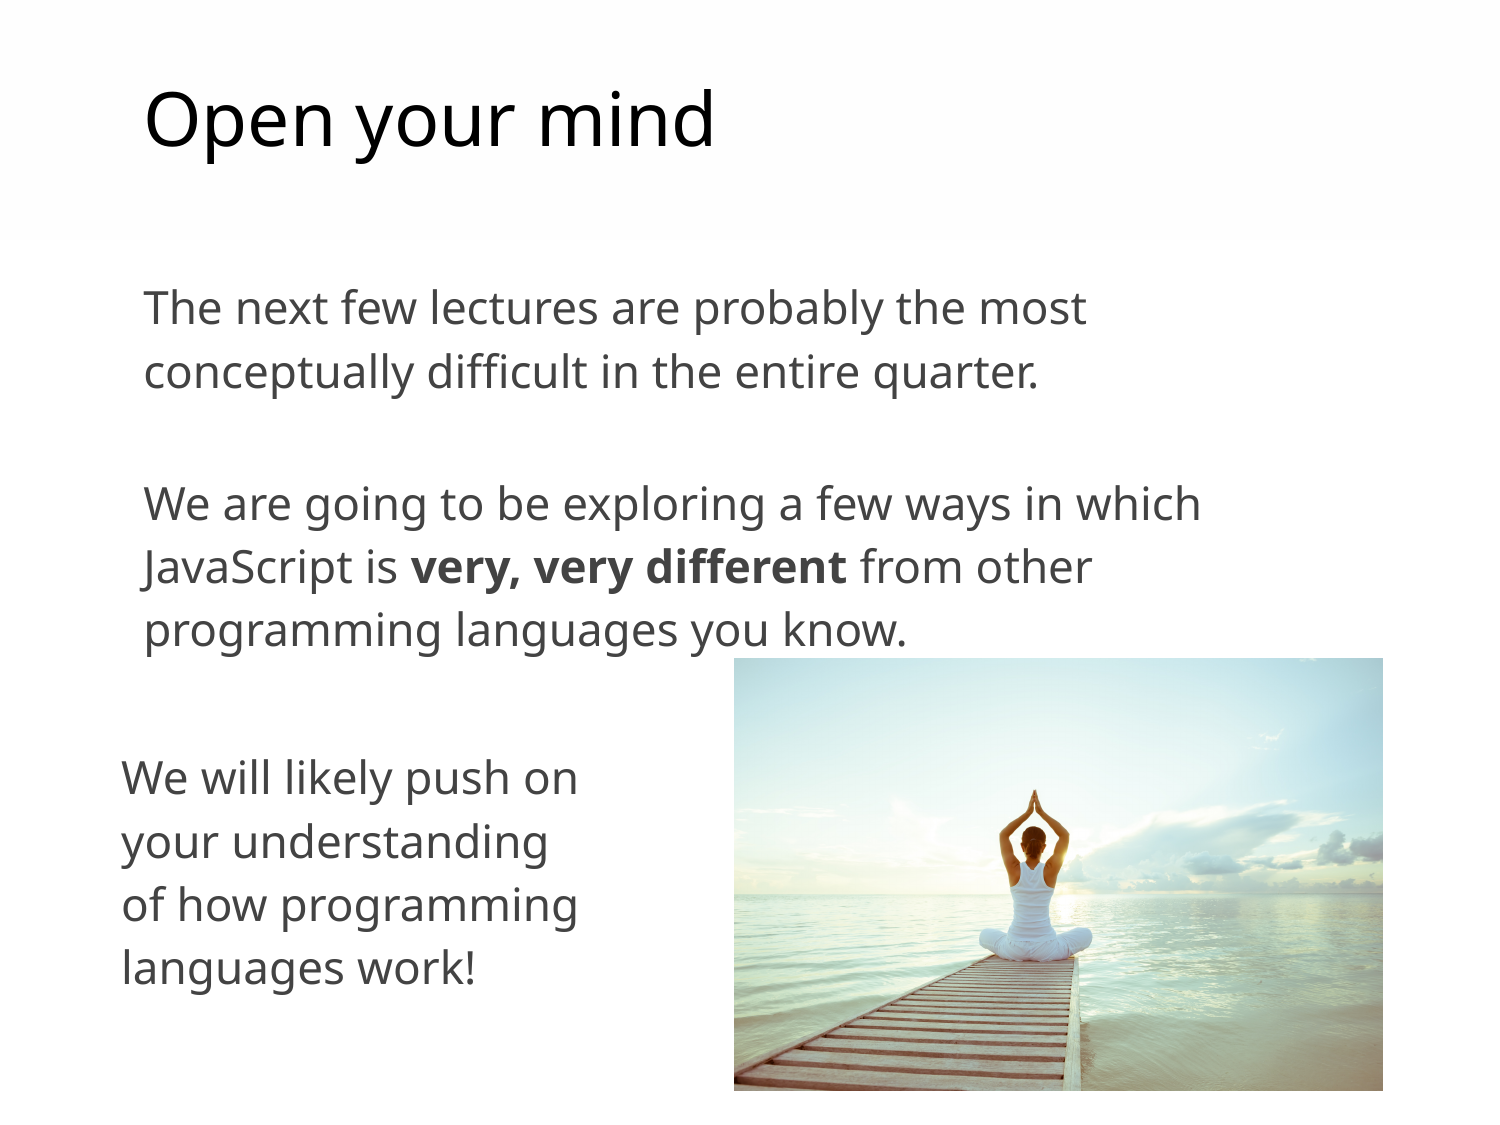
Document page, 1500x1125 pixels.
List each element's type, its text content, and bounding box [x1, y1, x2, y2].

picture [734, 658, 1383, 1091]
list We will likely push on your understanding of how programming languages work! [106, 725, 618, 1063]
title Open your mind [128, 56, 1372, 183]
list The next few lectures are probably the most conceptually difficult in the entire quarter. We are going to be exploring a few ways in which JavaScript is very, very different from other programming languages you know. [128, 255, 1372, 858]
